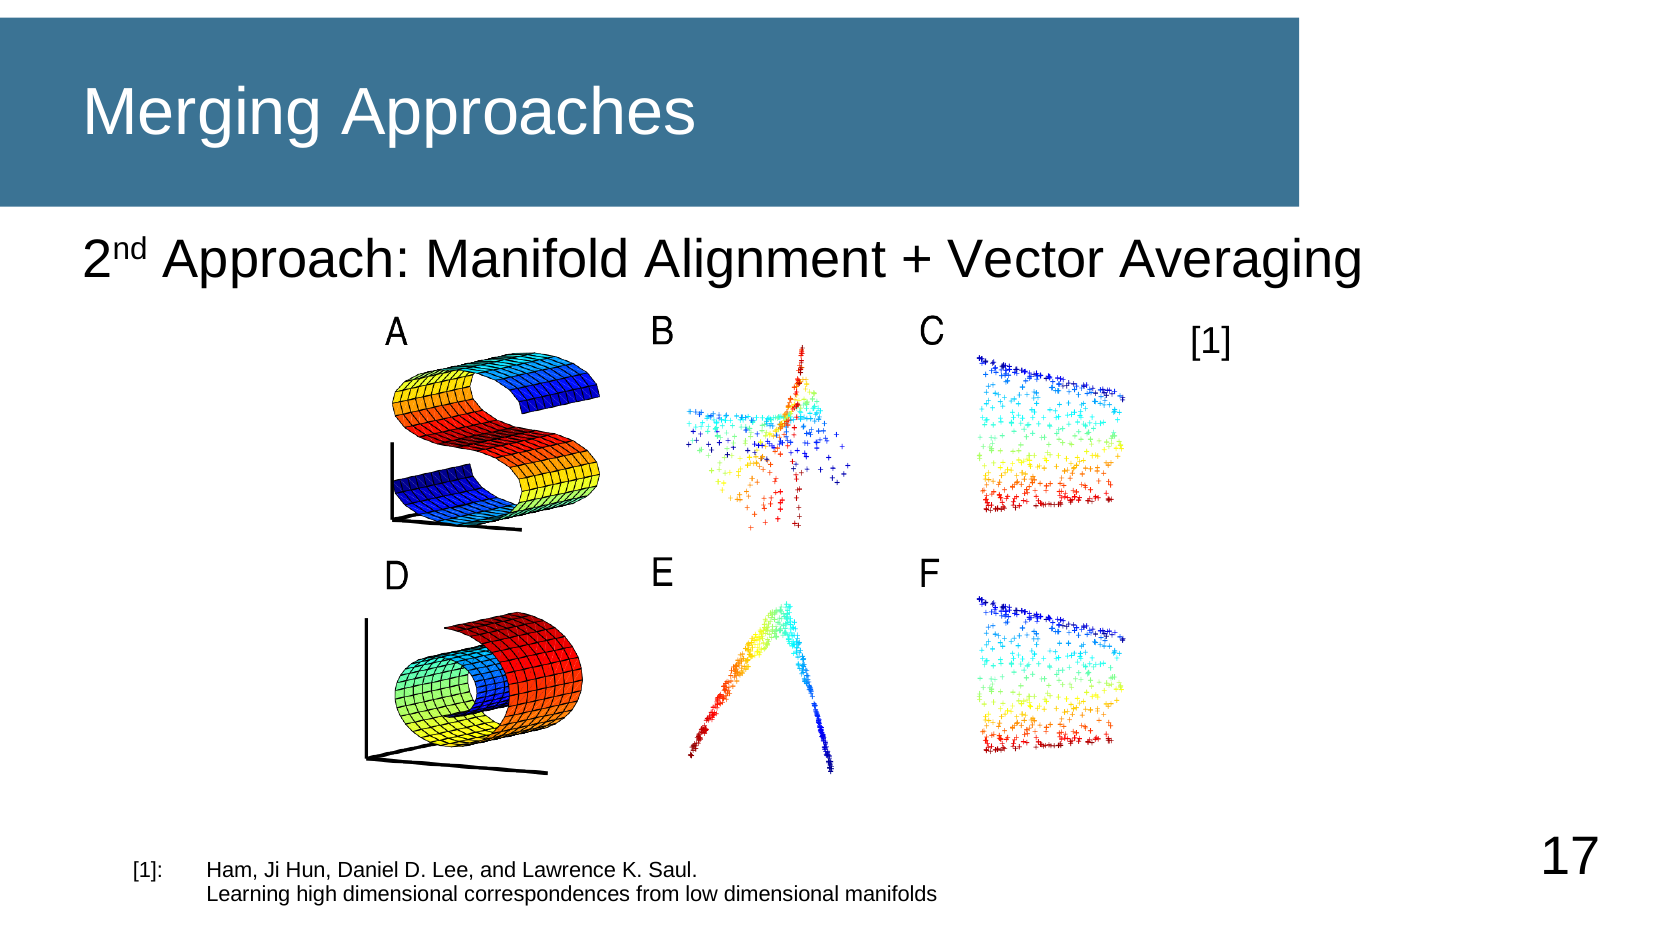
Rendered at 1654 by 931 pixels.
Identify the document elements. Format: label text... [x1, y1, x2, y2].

text_box [1] [1175, 312, 1247, 373]
text_box [1]: Ham, Ji Hun, Daniel D. Lee, and Lawrence K. Saul. Learning high dimensional correspondences from low dimensional manifolds [118, 850, 1071, 921]
list 2nd Approach: Manifold Alignment + Vector Averaging [82, 224, 1571, 764]
picture [354, 304, 1134, 780]
title Merging Approaches [82, 35, 1234, 189]
